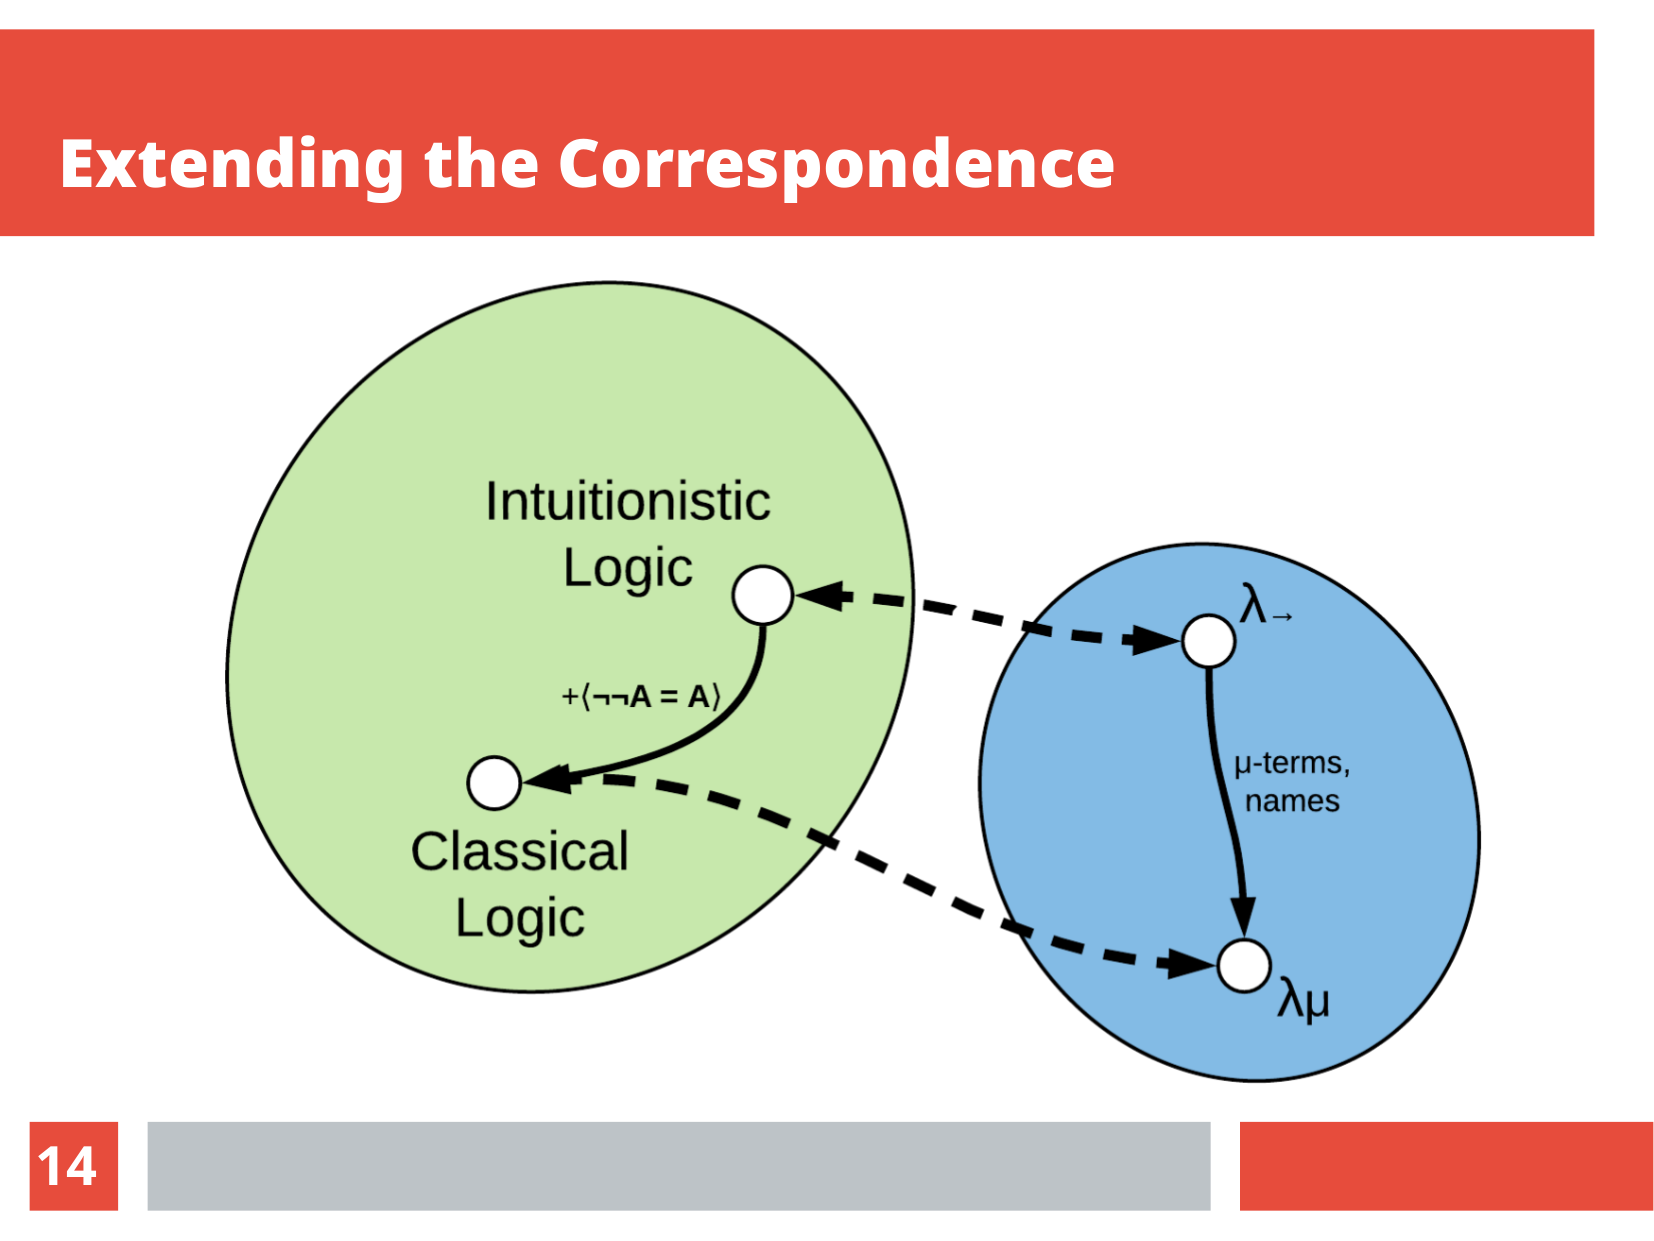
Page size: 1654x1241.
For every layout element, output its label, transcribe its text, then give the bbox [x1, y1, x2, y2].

text_box 14 [20, 1119, 254, 1210]
picture [2, 60, 1654, 1241]
